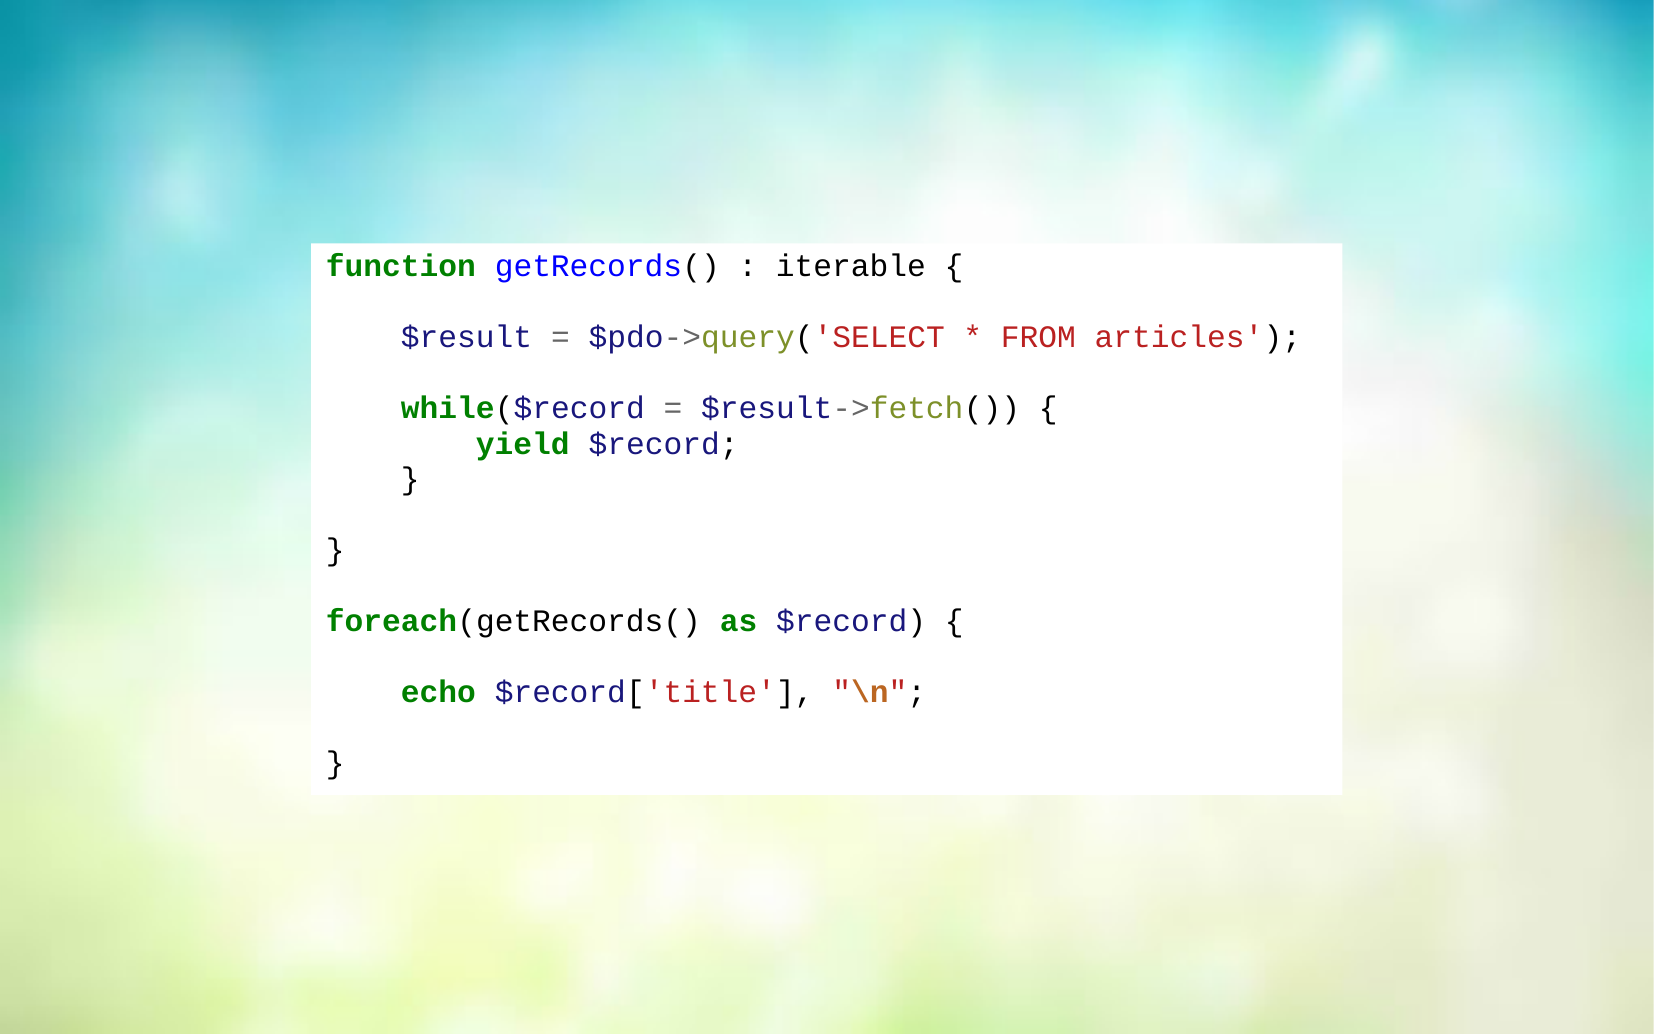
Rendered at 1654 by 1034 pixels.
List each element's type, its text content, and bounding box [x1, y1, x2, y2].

picture [0, 0, 1654, 1034]
text_box function getRecords() : iterable { $result = $pdo->query('SELECT * FROM articles'); while($record = $result->fetch()) { yield $record; } } foreach(getRecords() as $record) { echo $record['title'], "\n"; } [311, 243, 1343, 795]
